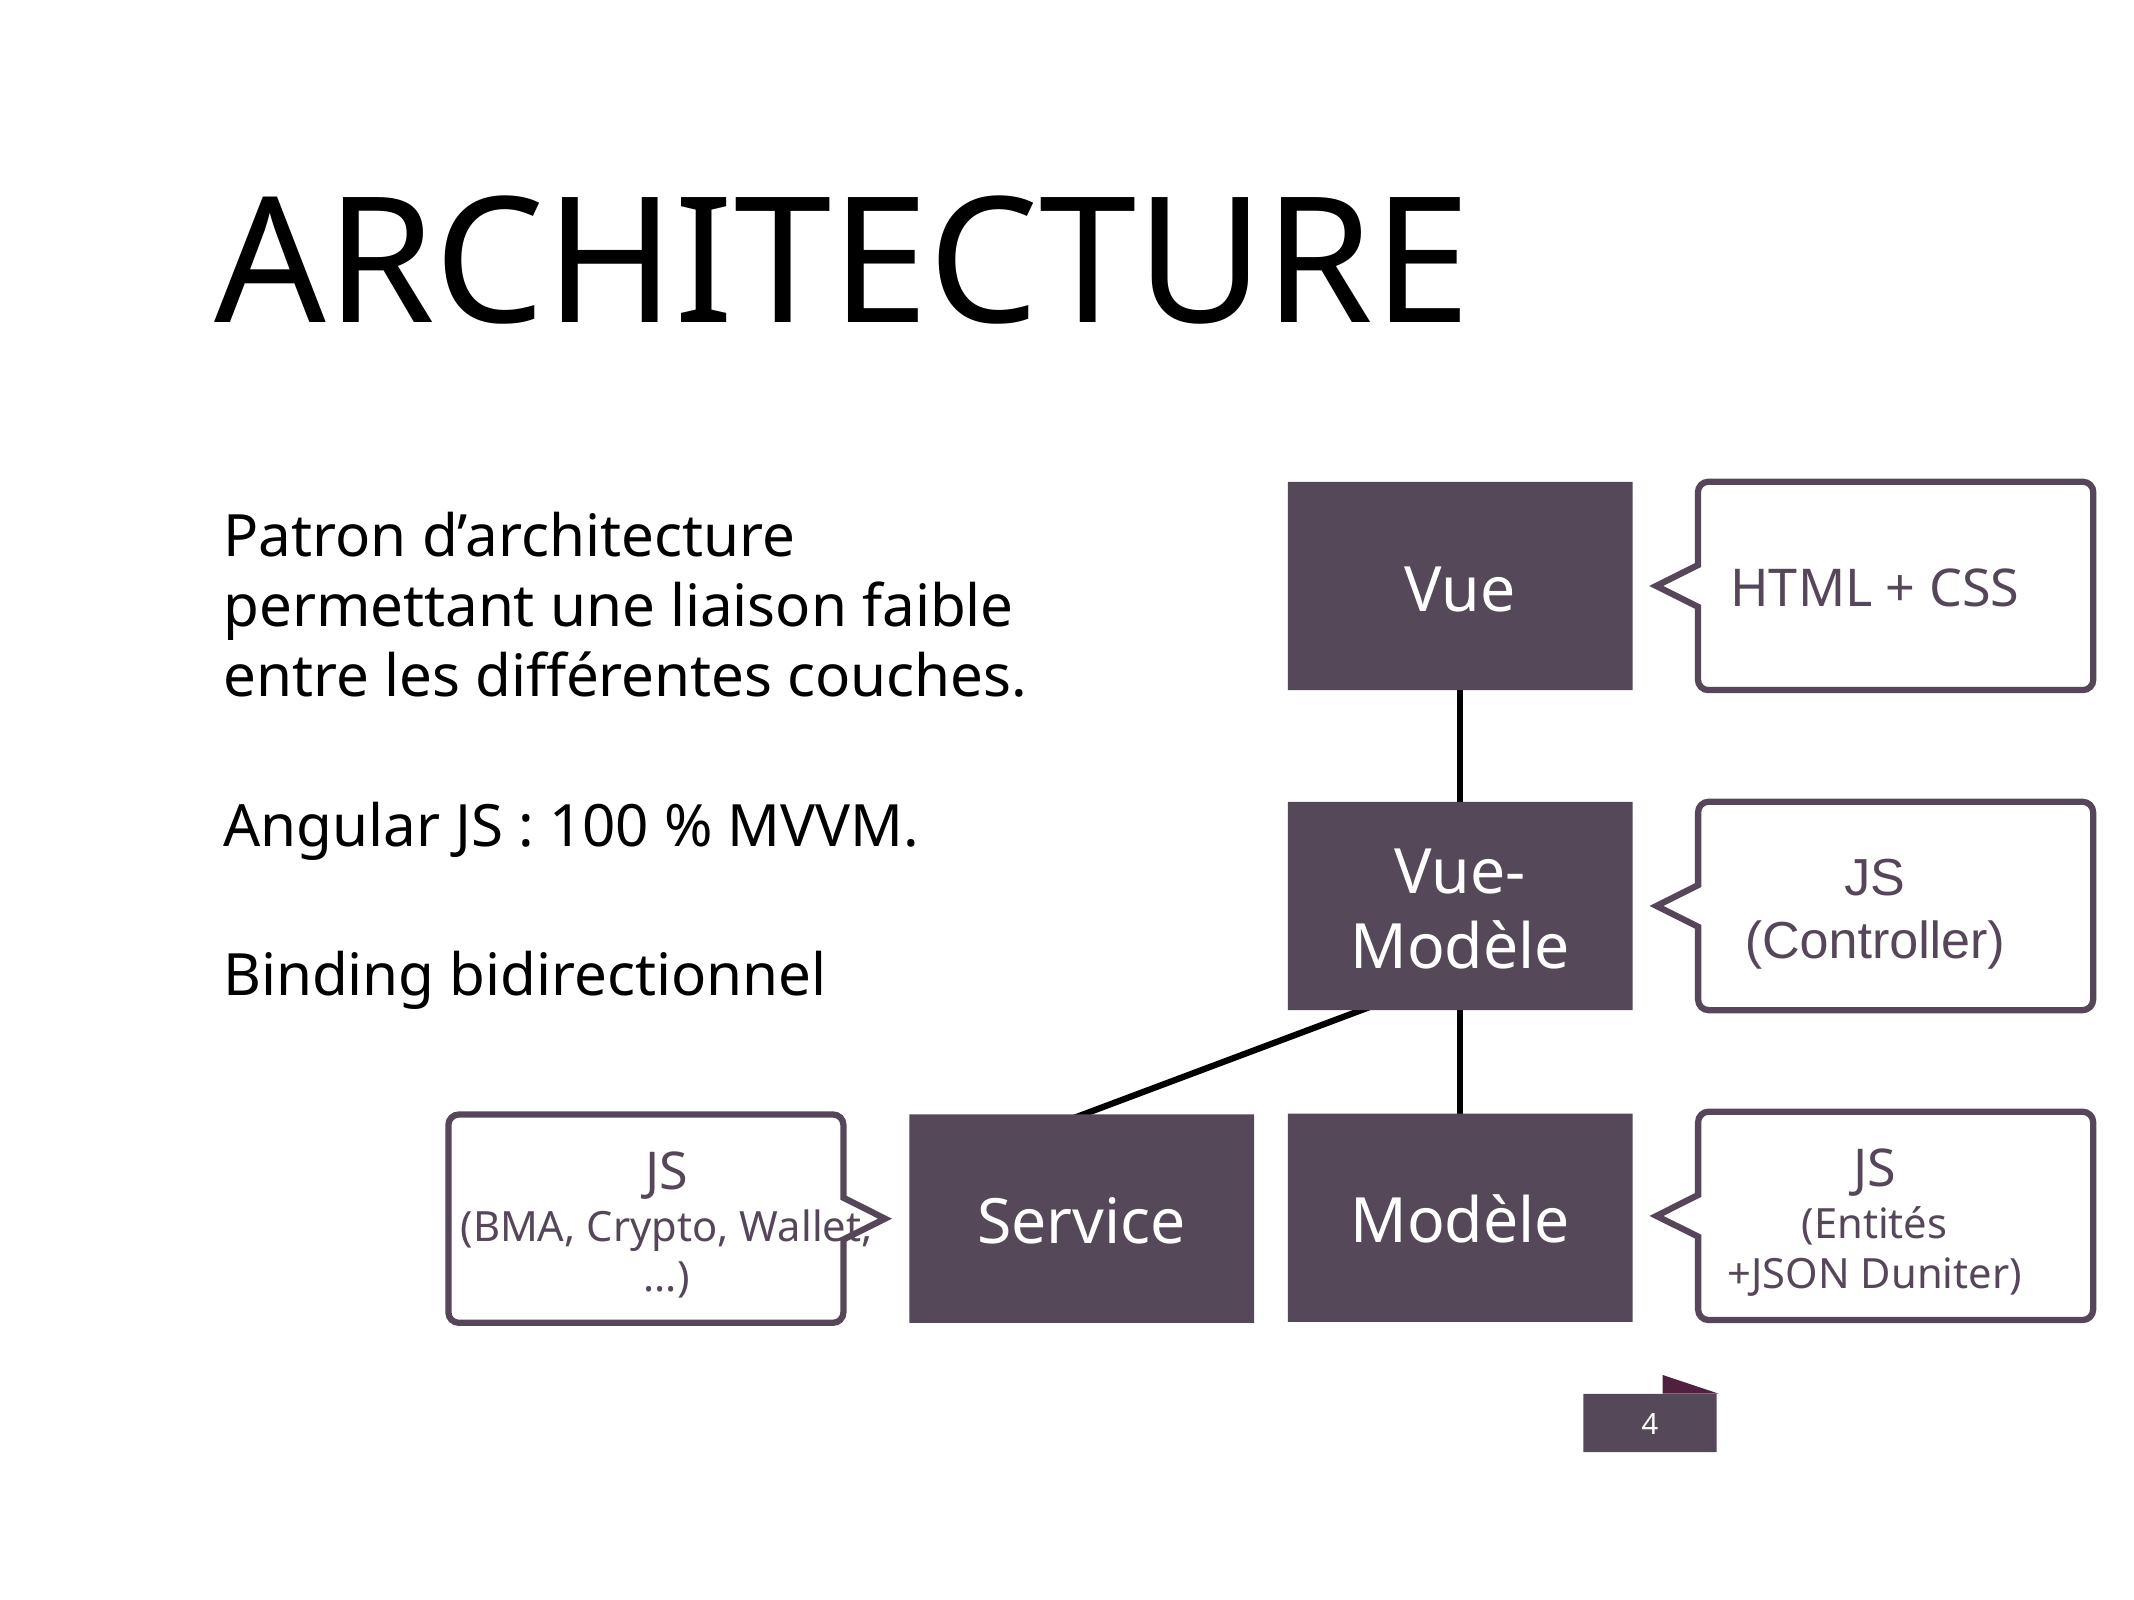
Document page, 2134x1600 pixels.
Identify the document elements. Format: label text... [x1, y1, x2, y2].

text_box Service [909, 1114, 1255, 1323]
text_box JS (BMA, Crypto, Wallet, ...) [448, 1114, 886, 1323]
text_box Vue [1287, 481, 1633, 691]
text_box HTML + CSS [1656, 481, 2094, 691]
text_box Modèle [1287, 1113, 1633, 1322]
list 4 [1583, 1393, 1717, 1453]
text_box JS (Controller) [1656, 801, 2094, 1011]
list Patron d’architecture permettant une liaison faible entre les différentes couches. Angular JS : 100 % MVVM. Binding bidirectionnel [215, 490, 1118, 1314]
text_box Vue-Modèle [1287, 801, 1633, 1011]
text_box JS (Entités +JSON Duniter) [1656, 1111, 2094, 1321]
title ARchitecture [206, 141, 1923, 363]
